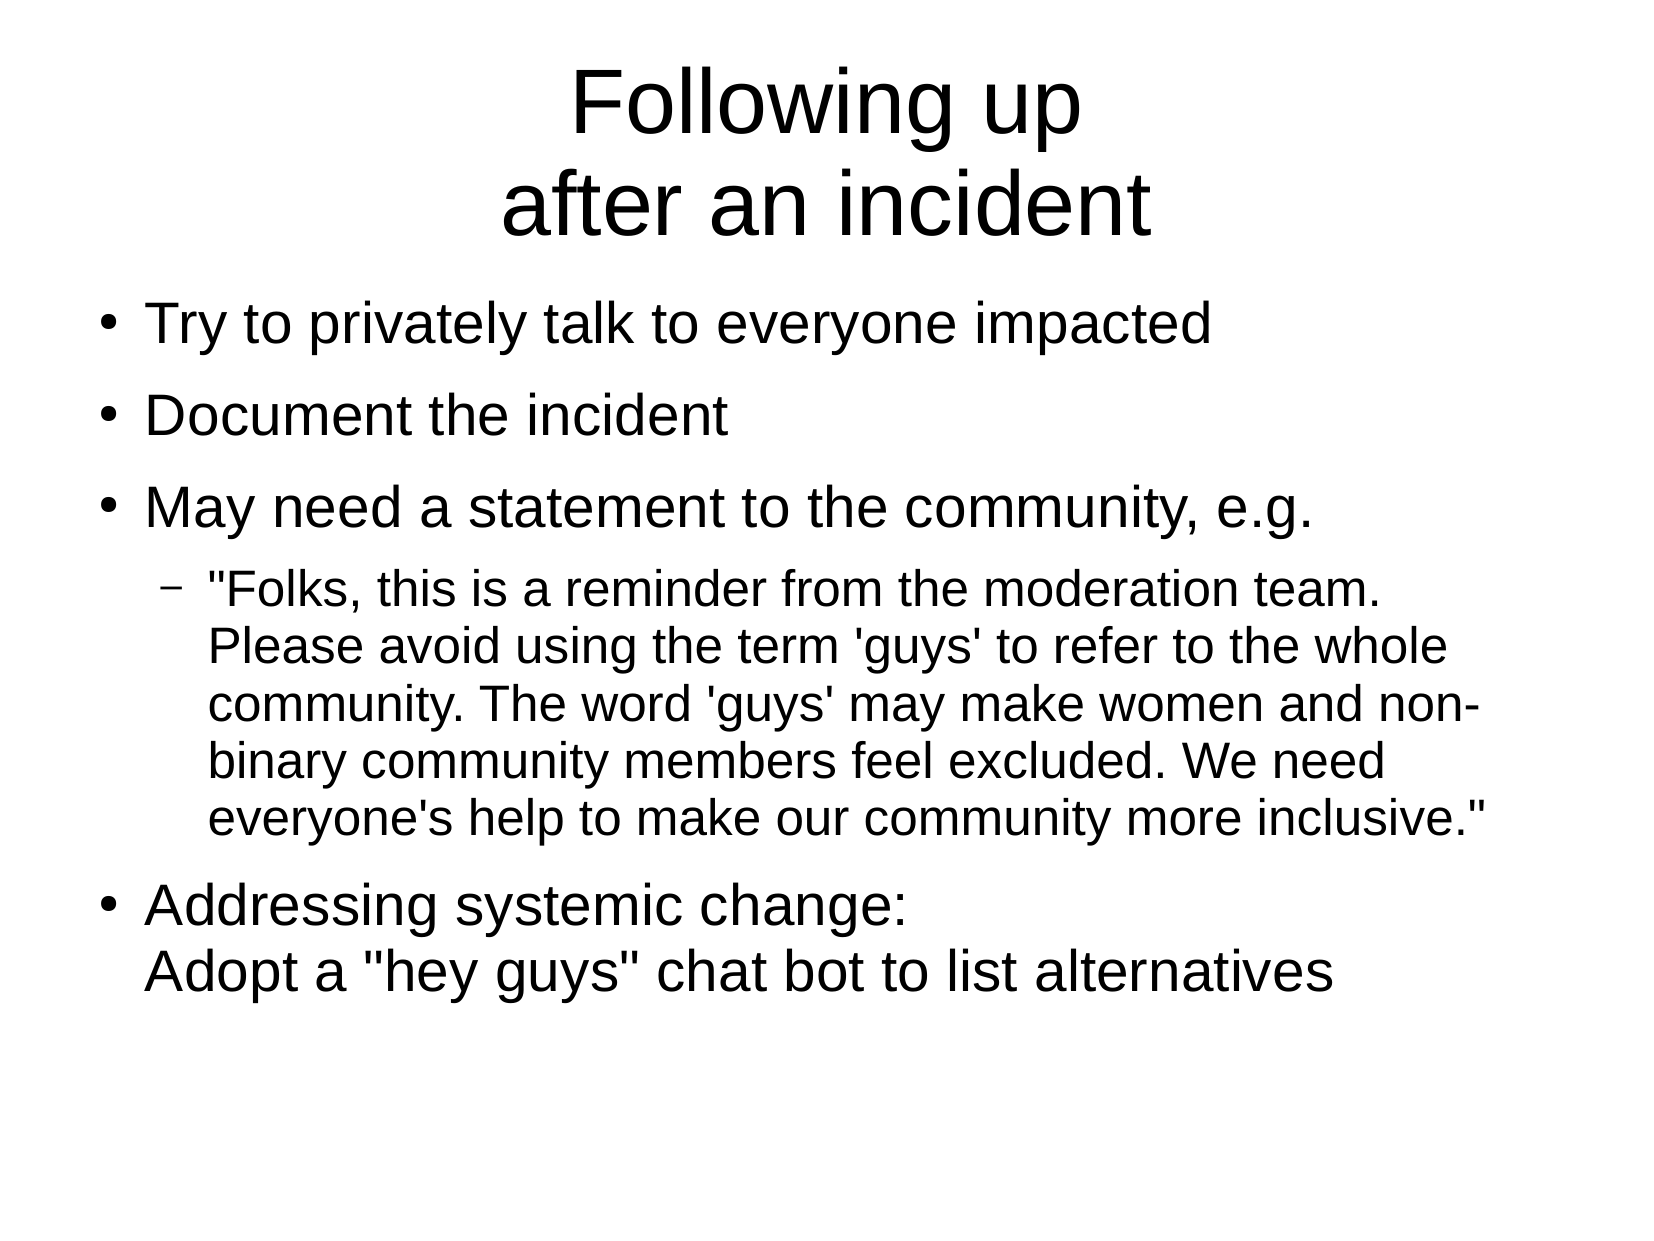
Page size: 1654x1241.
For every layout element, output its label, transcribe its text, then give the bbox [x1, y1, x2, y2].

title Following up after an incident [82, 49, 1571, 257]
list Try to privately talk to everyone impacted Document the incident May need a statement to the community, e.g. "Folks, this is a reminder from the moderation team. Please avoid using the term 'guys' to refer to the whole community. The word 'guys' may make women and non-binary community members feel excluded. We need everyone's help to make our community more inclusive." Addressing systemic change: Adopt a "hey guys" chat bot to list alternatives [82, 290, 1571, 1010]
